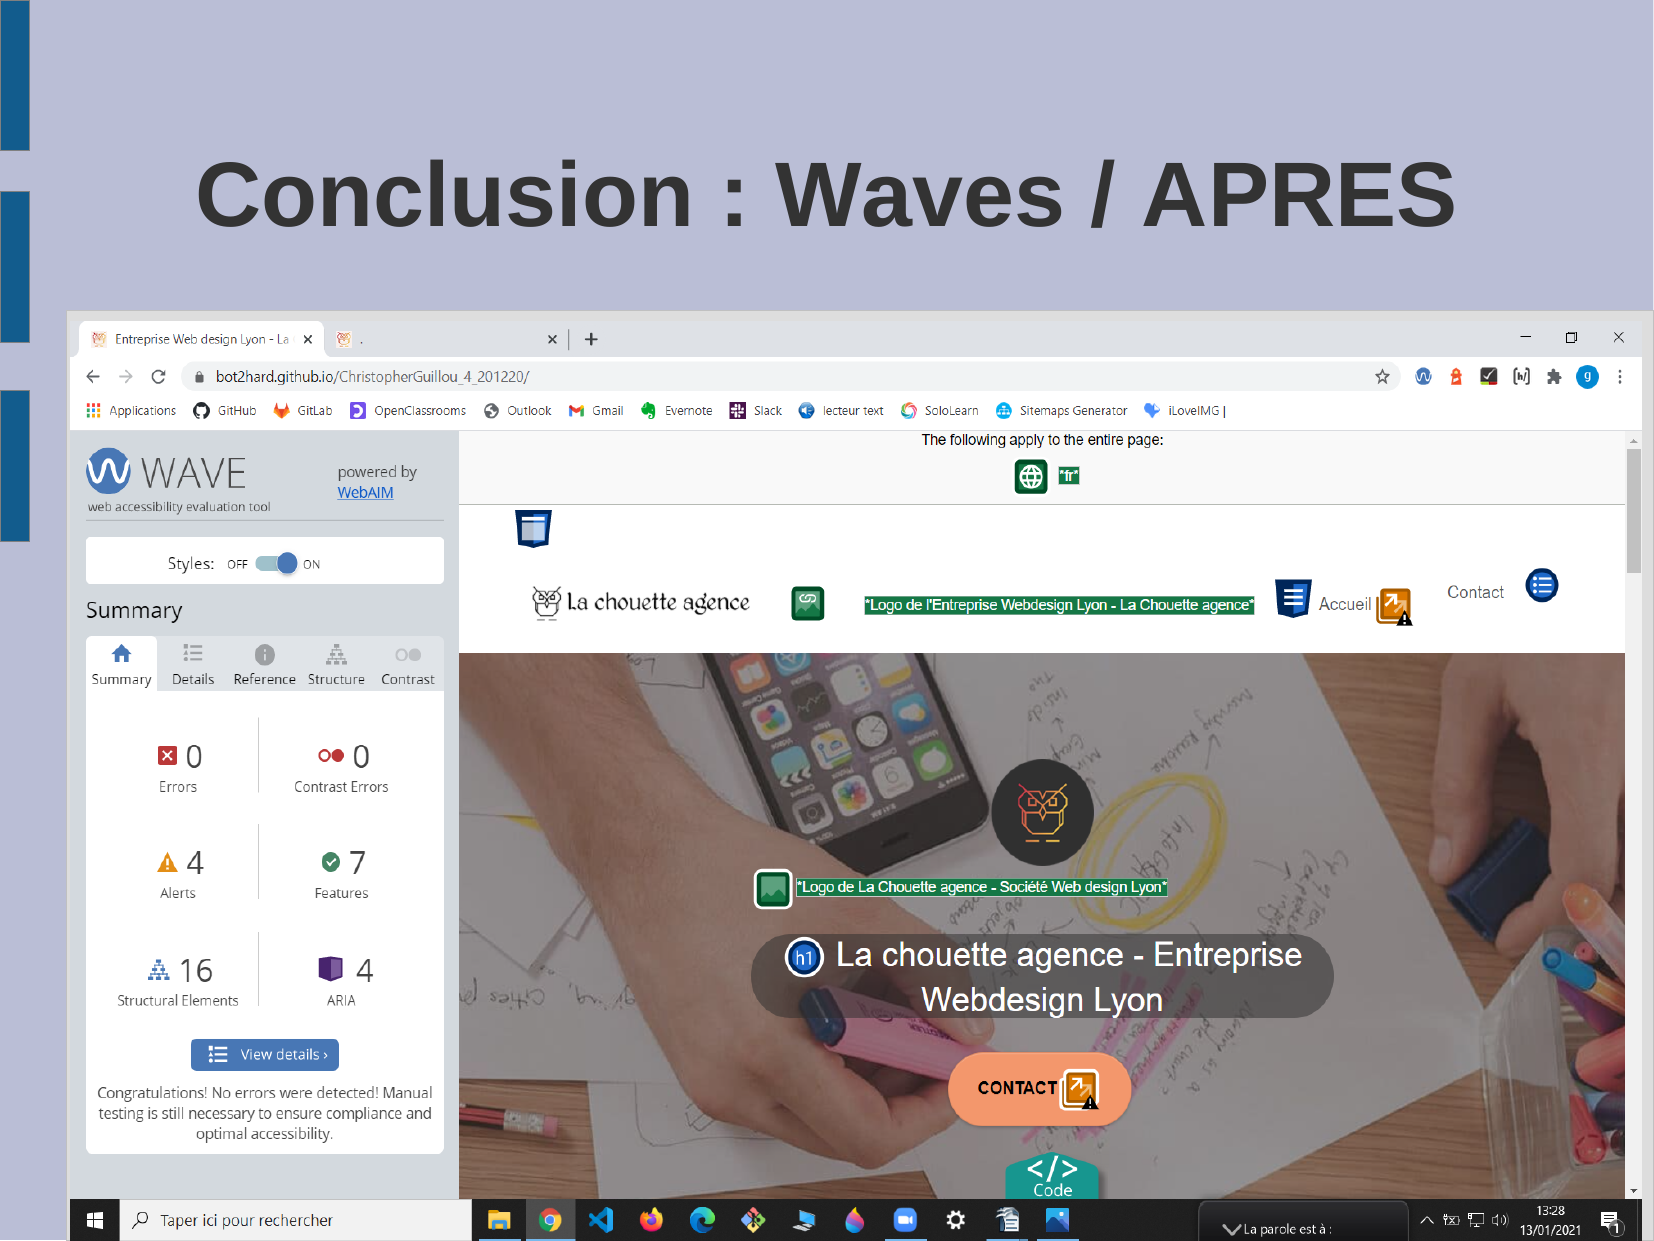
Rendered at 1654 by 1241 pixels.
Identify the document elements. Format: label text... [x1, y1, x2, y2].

title Conclusion : Waves / APRES [121, 91, 1534, 299]
picture [70, 321, 1642, 1241]
